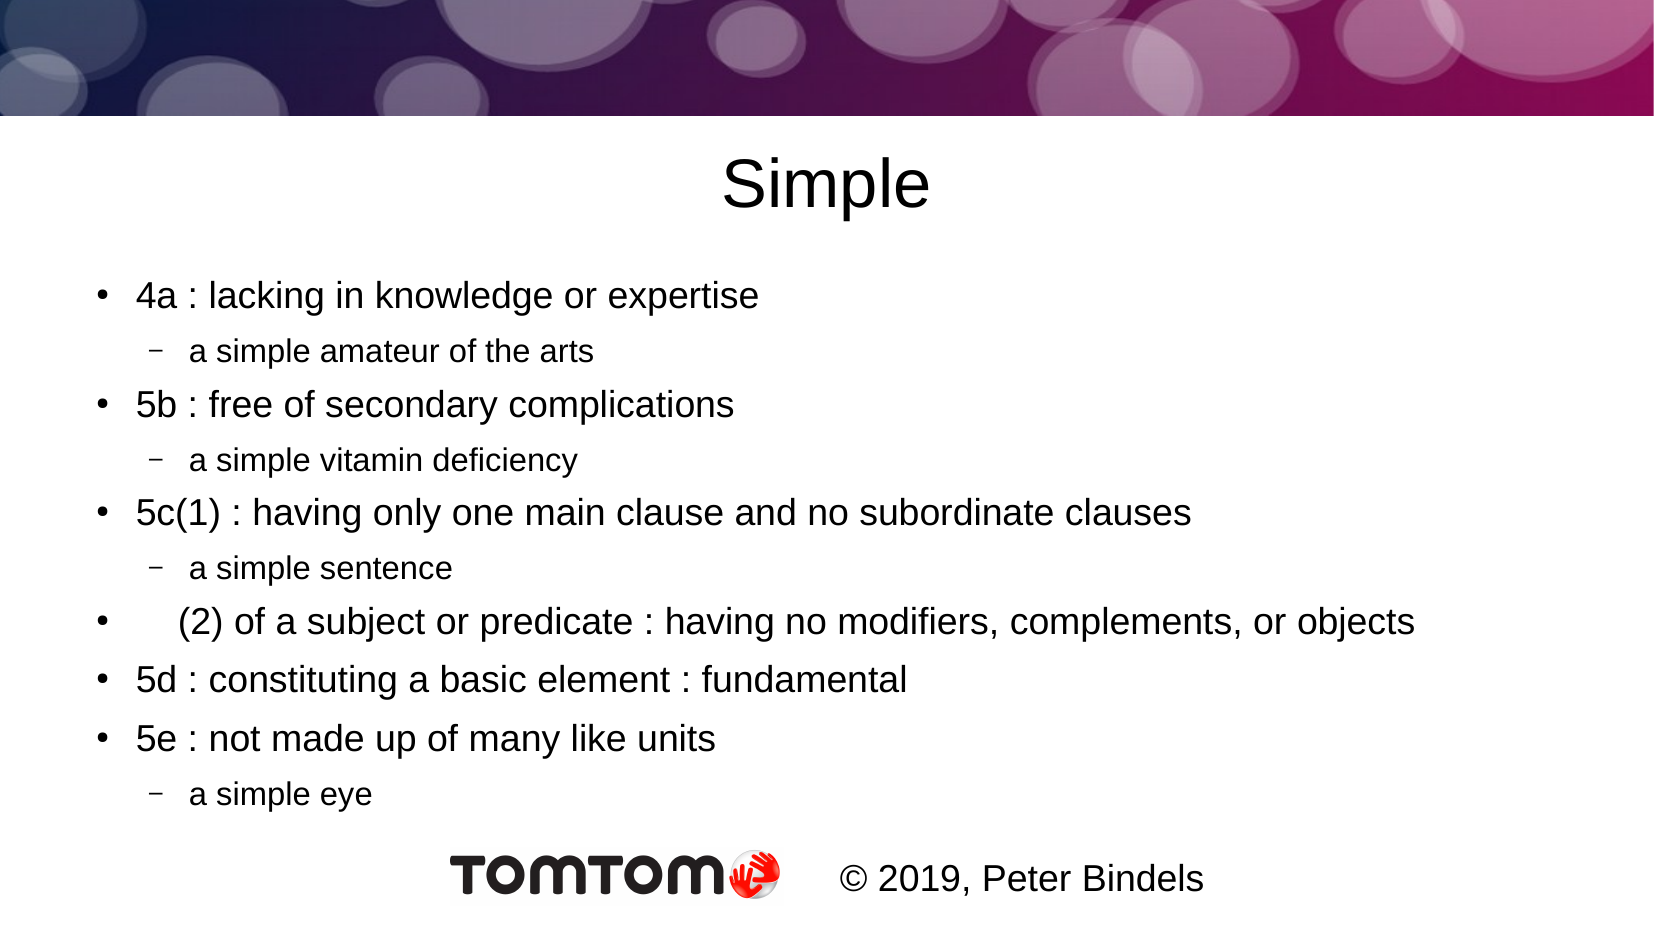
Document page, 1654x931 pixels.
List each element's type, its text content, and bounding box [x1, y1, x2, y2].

picture [0, 0, 1654, 116]
picture [450, 847, 784, 906]
title Simple [82, 119, 1571, 249]
list 4a : lacking in knowledge or expertise a simple amateur of the arts 5b : free of secondary complications a simple vitamin deficiency 5c(1) : having only one main clause and no subordinate clauses a simple sentence (2) of a subject or predicate : having no modifiers, complements, or objects 5d : constituting a basic element : fundamental 5e : not made up of many like units a simple eye [82, 274, 1571, 815]
